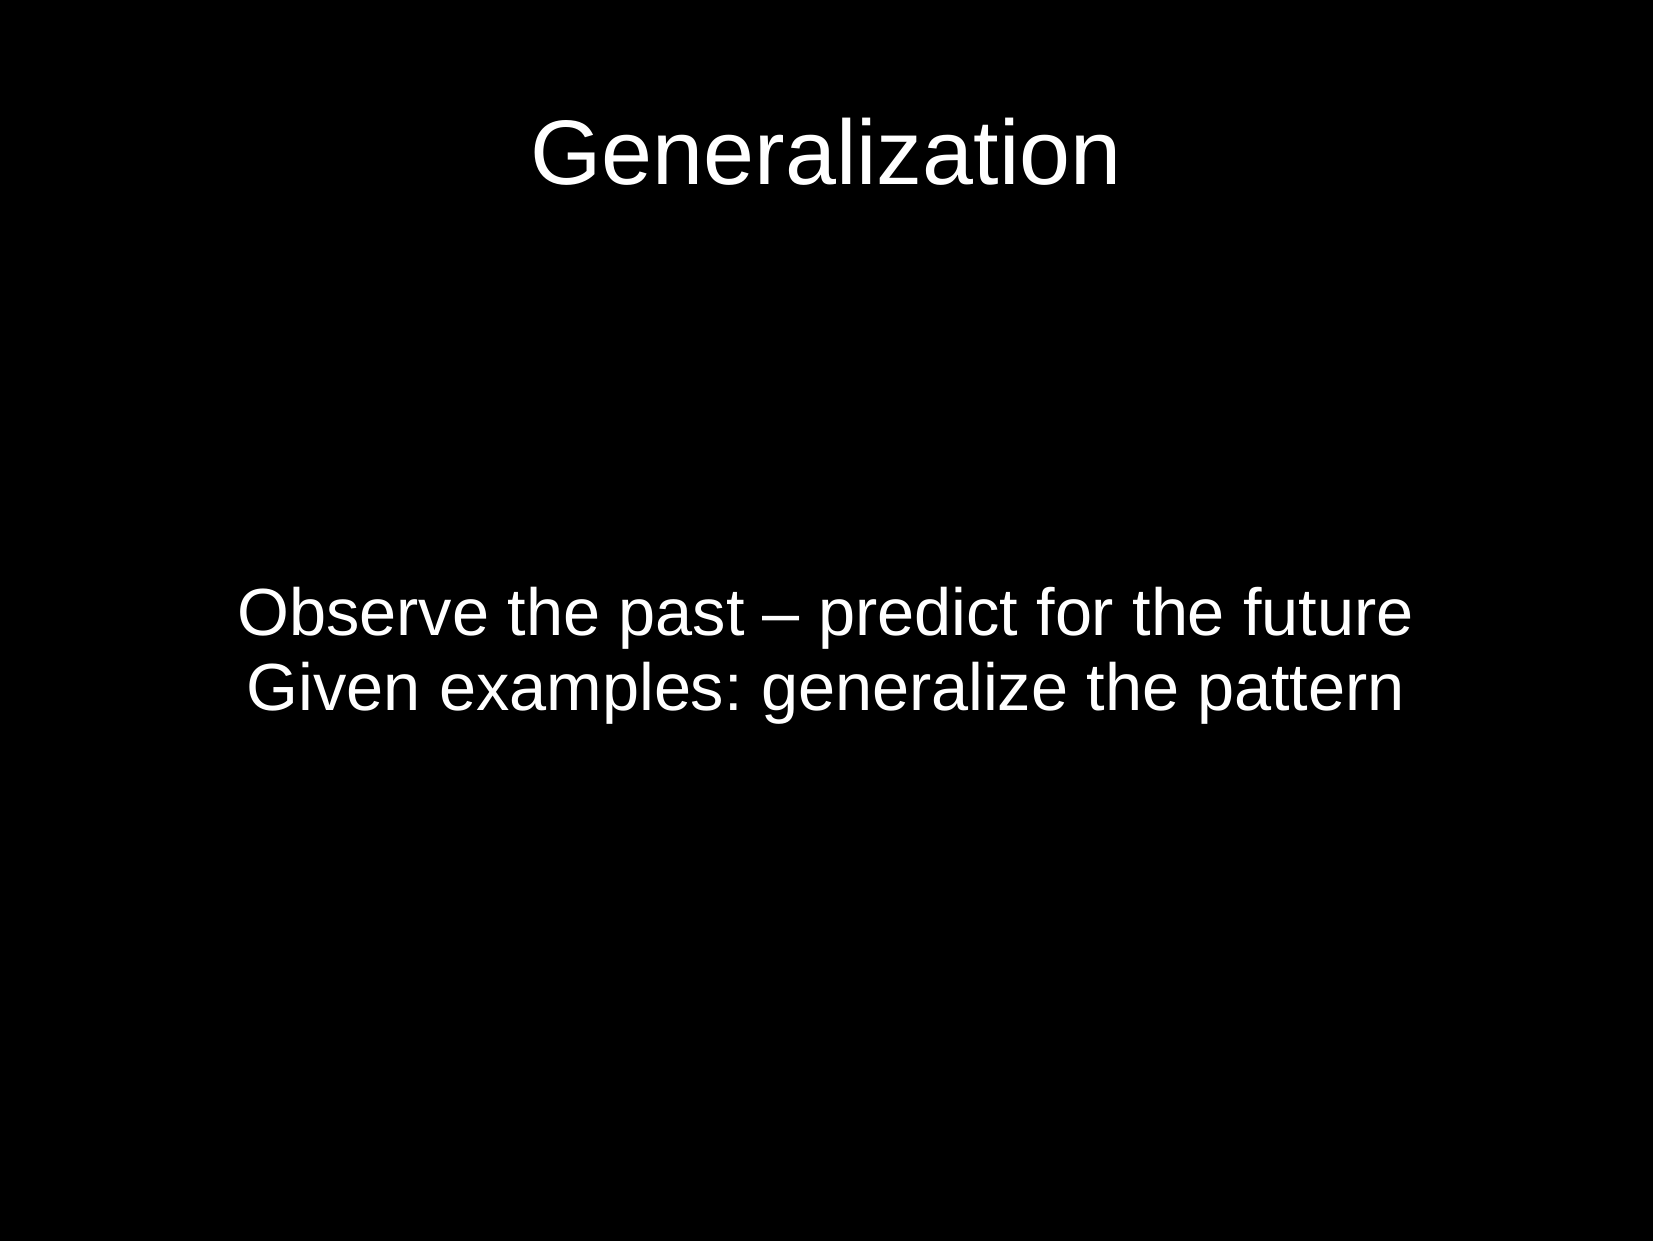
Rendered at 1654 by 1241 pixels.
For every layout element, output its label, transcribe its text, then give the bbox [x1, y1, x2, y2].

subtitle Observe the past – predict for the future Given examples: generalize the pattern [82, 290, 1571, 1010]
title Generalization [82, 49, 1571, 257]
